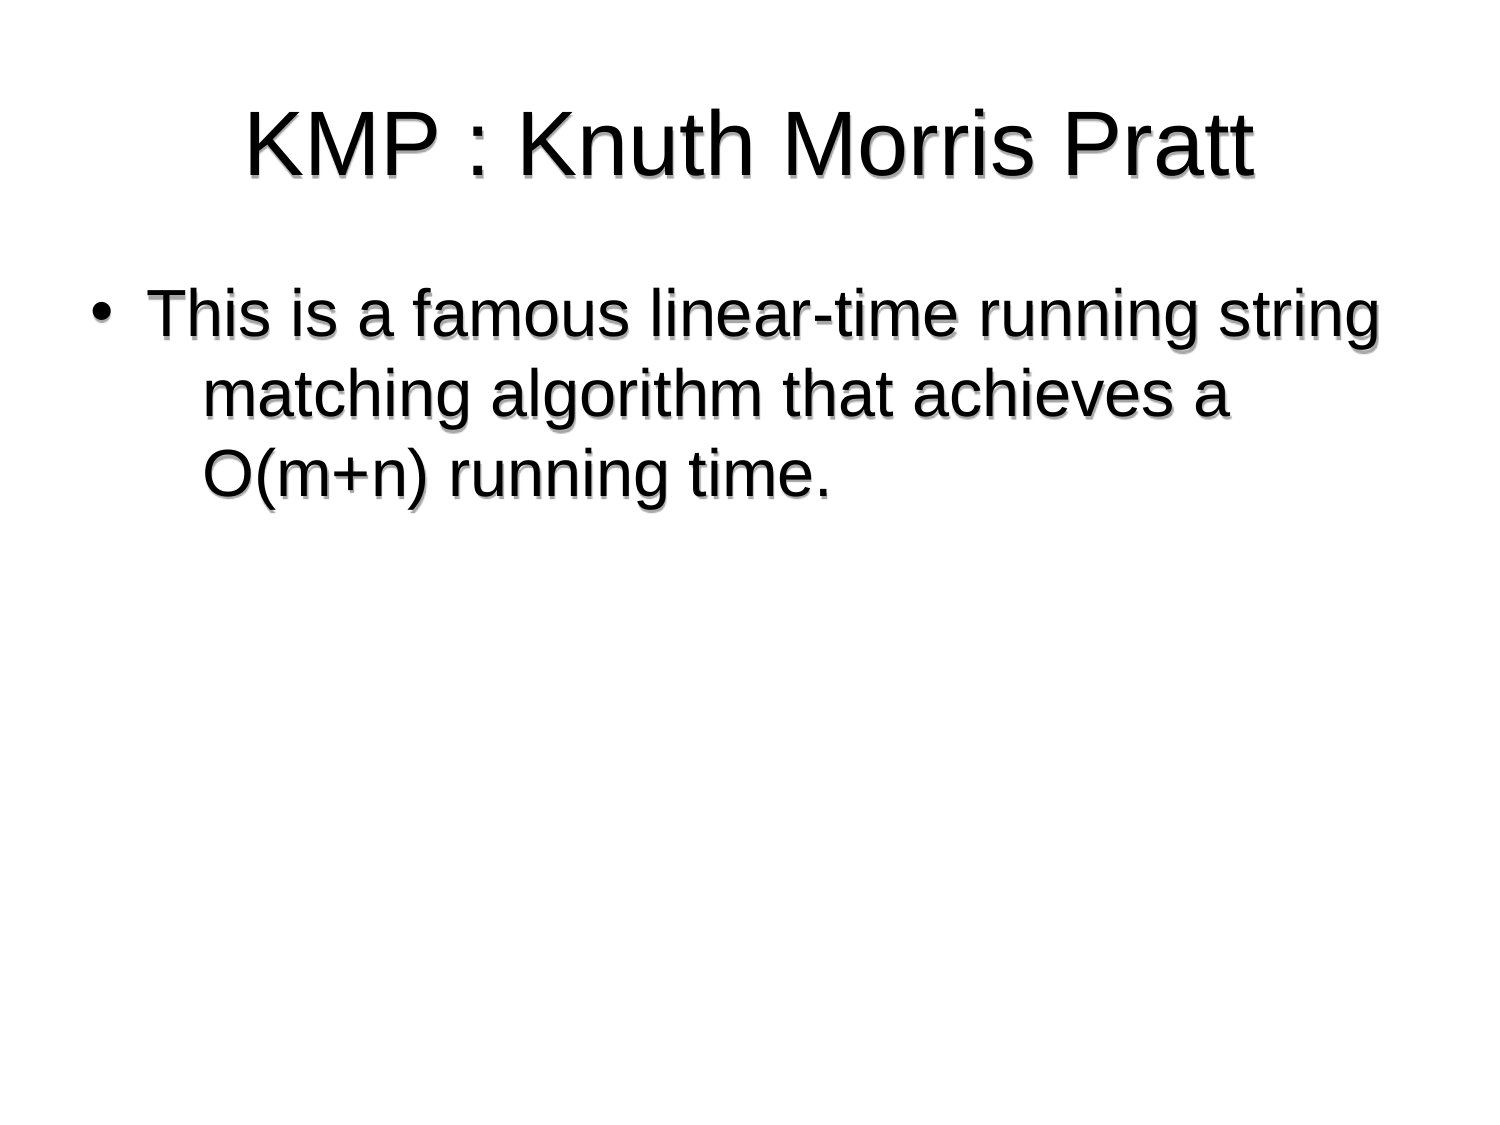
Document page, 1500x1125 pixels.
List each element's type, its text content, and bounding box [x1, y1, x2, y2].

title KMP : Knuth Morris Pratt [75, 45, 1426, 233]
list This is a famous linear-time running string matching algorithm that achieves a O(m+n) running time. [75, 262, 1426, 1005]
